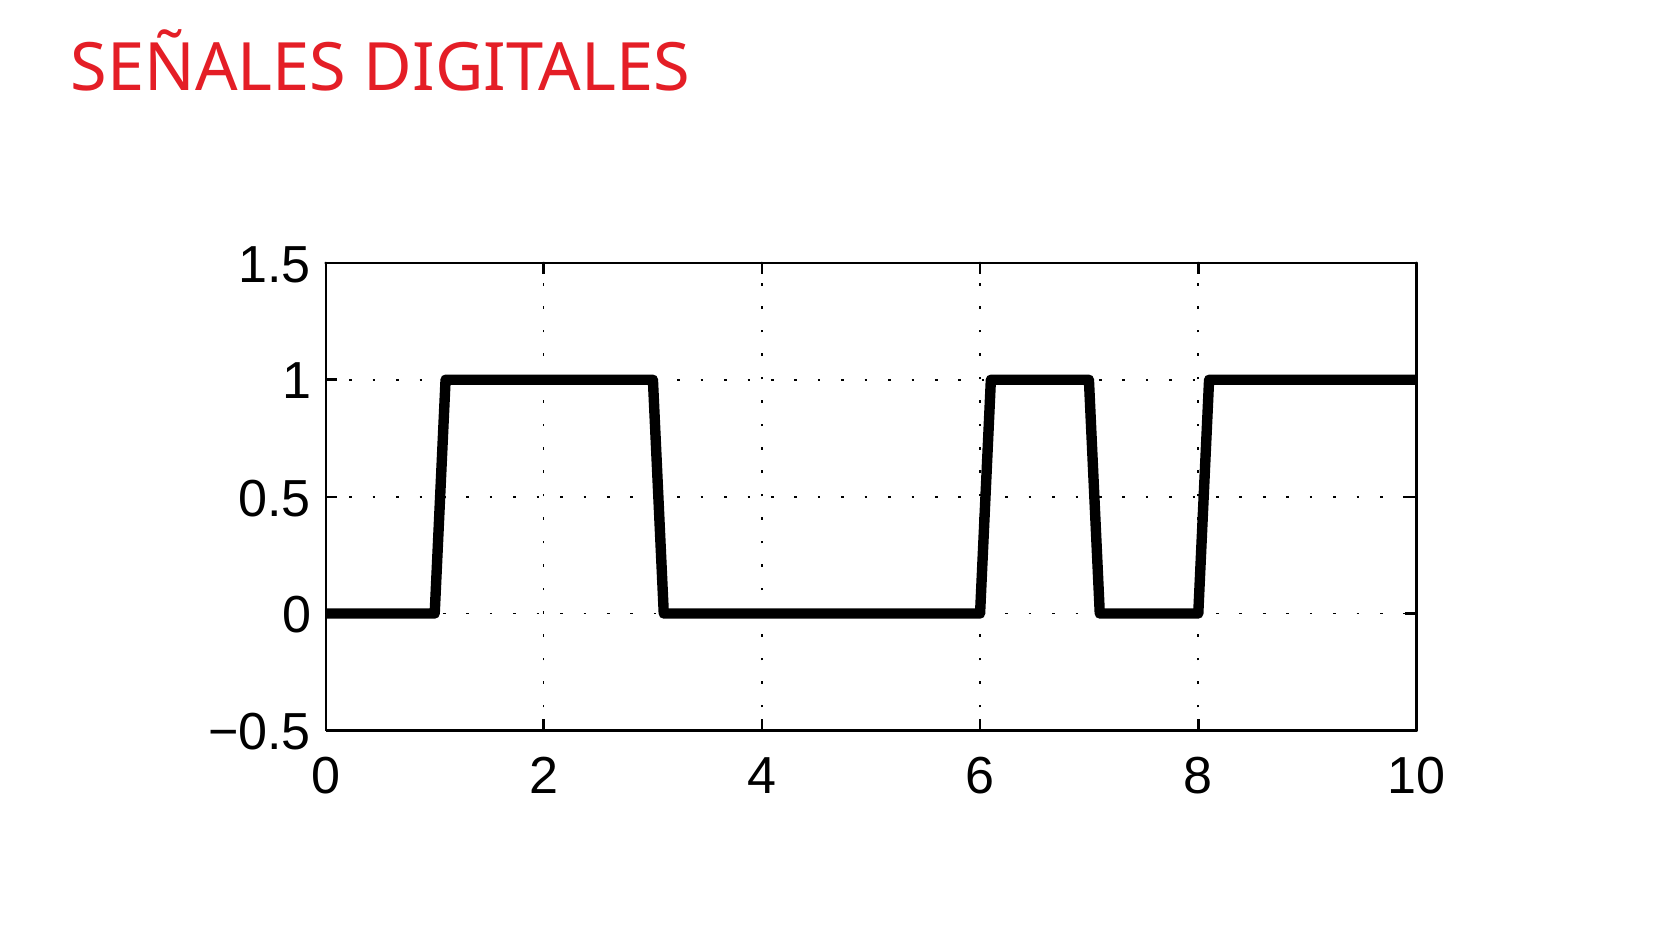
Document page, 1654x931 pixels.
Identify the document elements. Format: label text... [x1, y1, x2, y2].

picture [210, 244, 1444, 795]
title SEÑALES DIGITALES [70, 11, 1347, 118]
